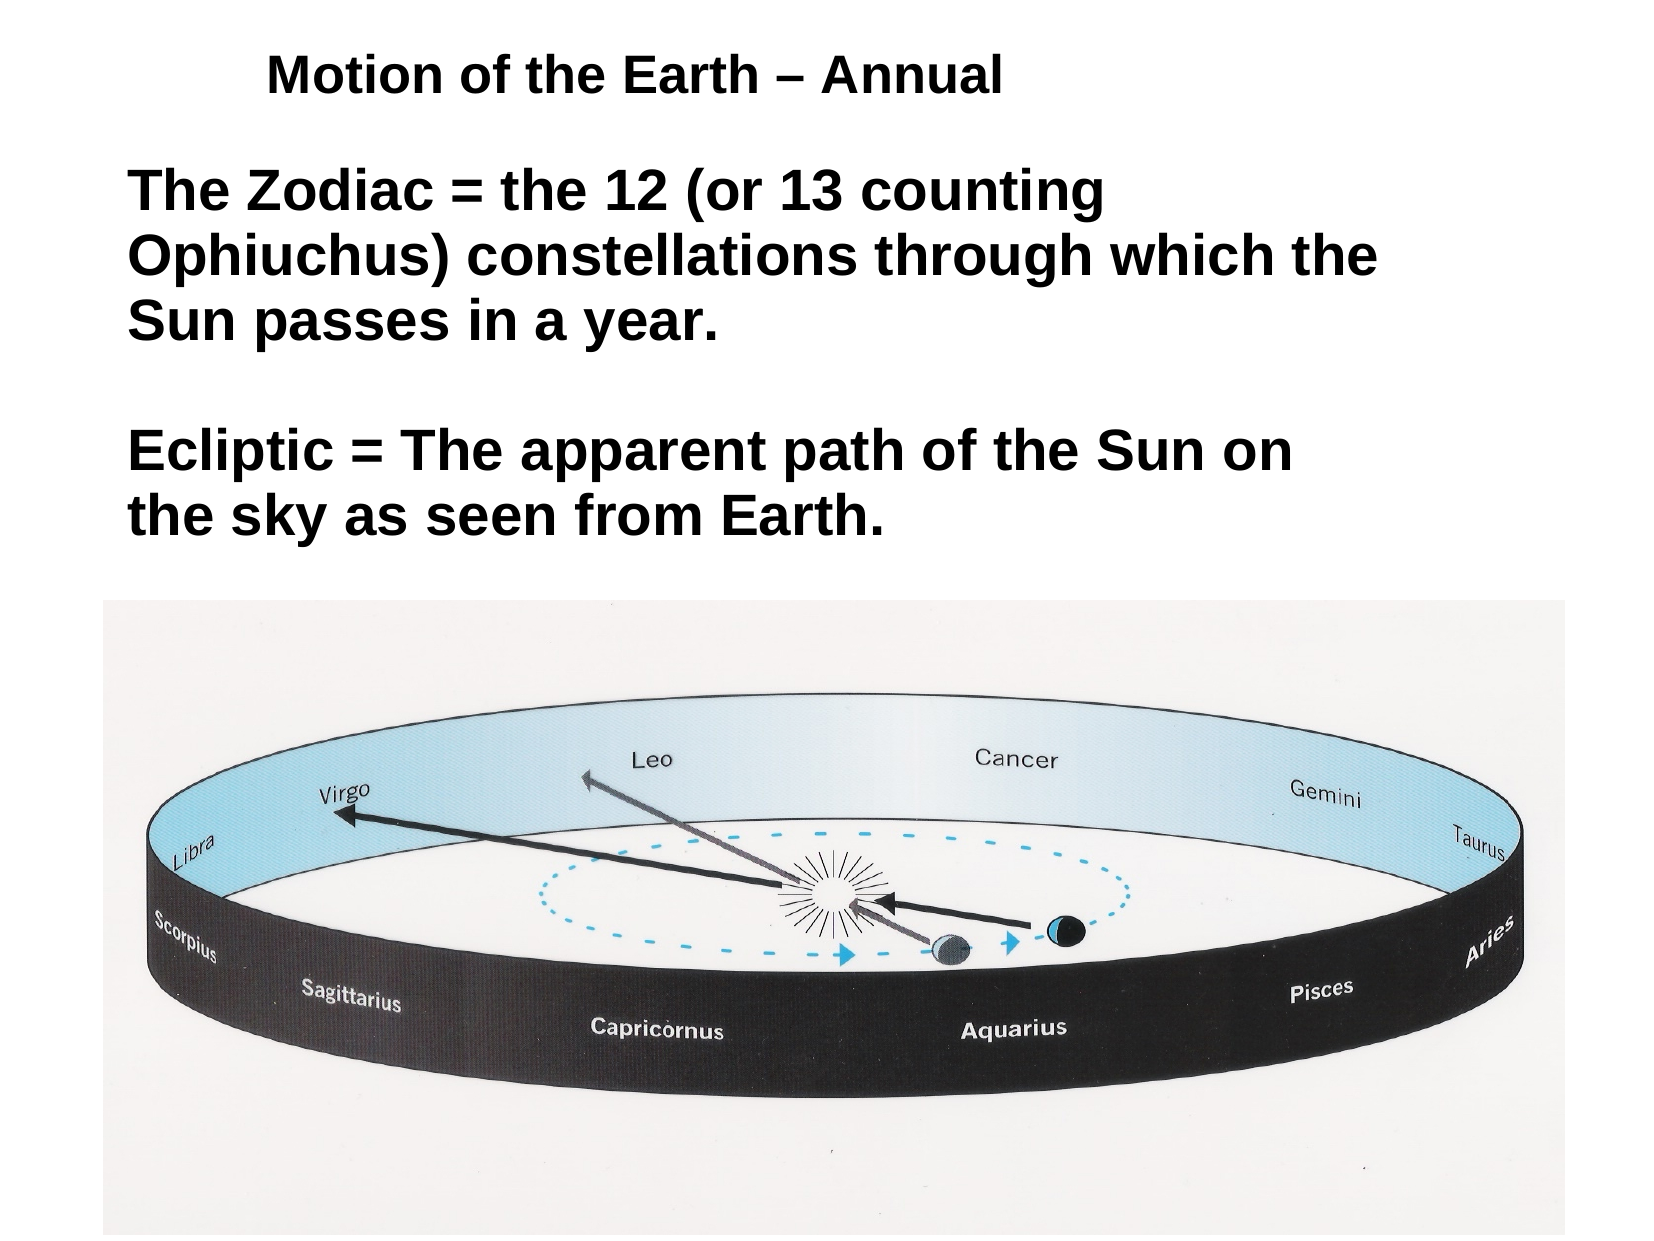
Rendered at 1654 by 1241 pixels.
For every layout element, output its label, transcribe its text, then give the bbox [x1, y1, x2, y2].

text_box Motion of the Earth – Annual [185, 36, 1088, 113]
picture [103, 600, 1565, 1235]
text_box The Zodiac = the 12 (or 13 counting Ophiuchus) constellations through which the Sun passes in a year. Ecliptic = The apparent path of the Sun on the sky as seen from Earth. [112, 150, 1411, 600]
